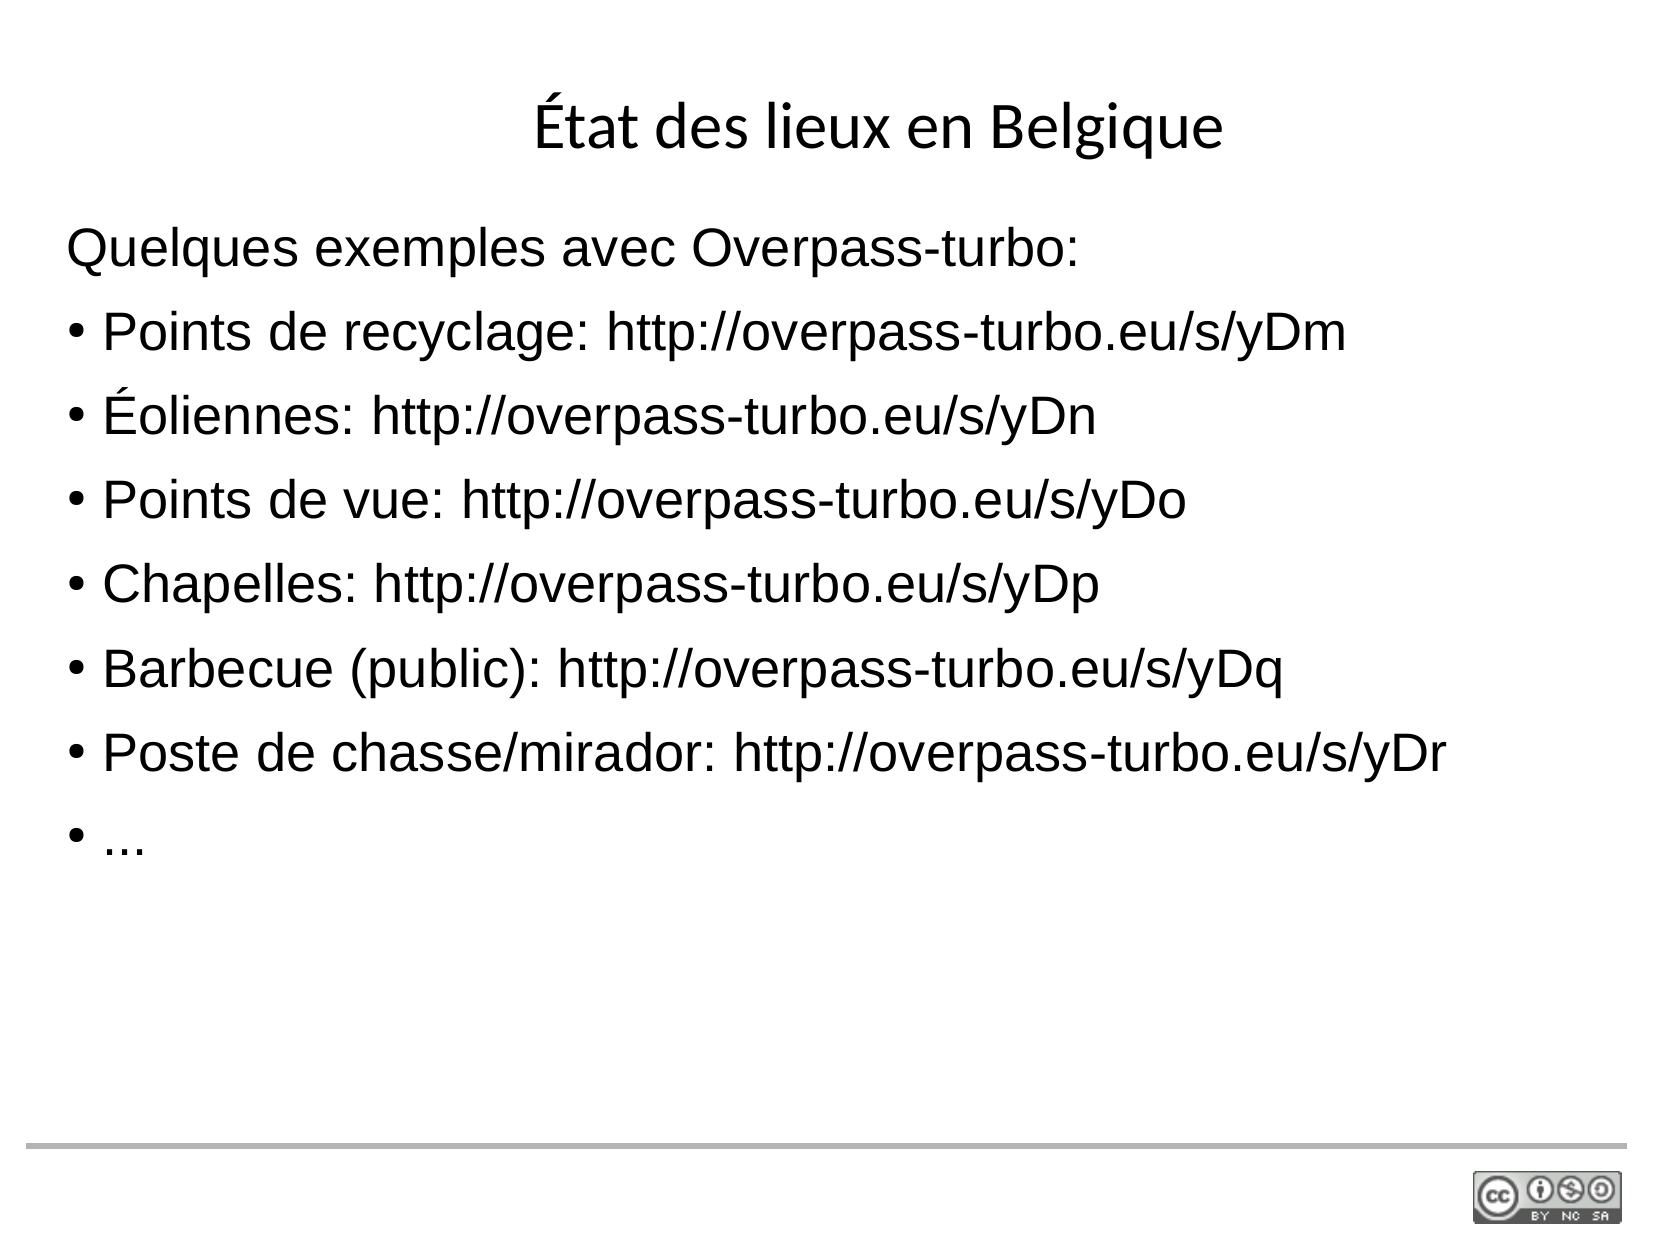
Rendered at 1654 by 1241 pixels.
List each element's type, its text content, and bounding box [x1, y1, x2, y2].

text_box Quelques exemples avec Overpass-turbo: Points de recyclage: http://overpass-turbo.eu/s/yDm Éoliennes: http://overpass-turbo.eu/s/yDn Points de vue: http://overpass-turbo.eu/s/yDo Chapelles: http://overpass-turbo.eu/s/yDp Barbecue (public): http://overpass-turbo.eu/s/yDq Poste de chasse/mirador: http://overpass-turbo.eu/s/yDr ... [52, 210, 1501, 1192]
title État des lieux en Belgique [135, 18, 1624, 226]
